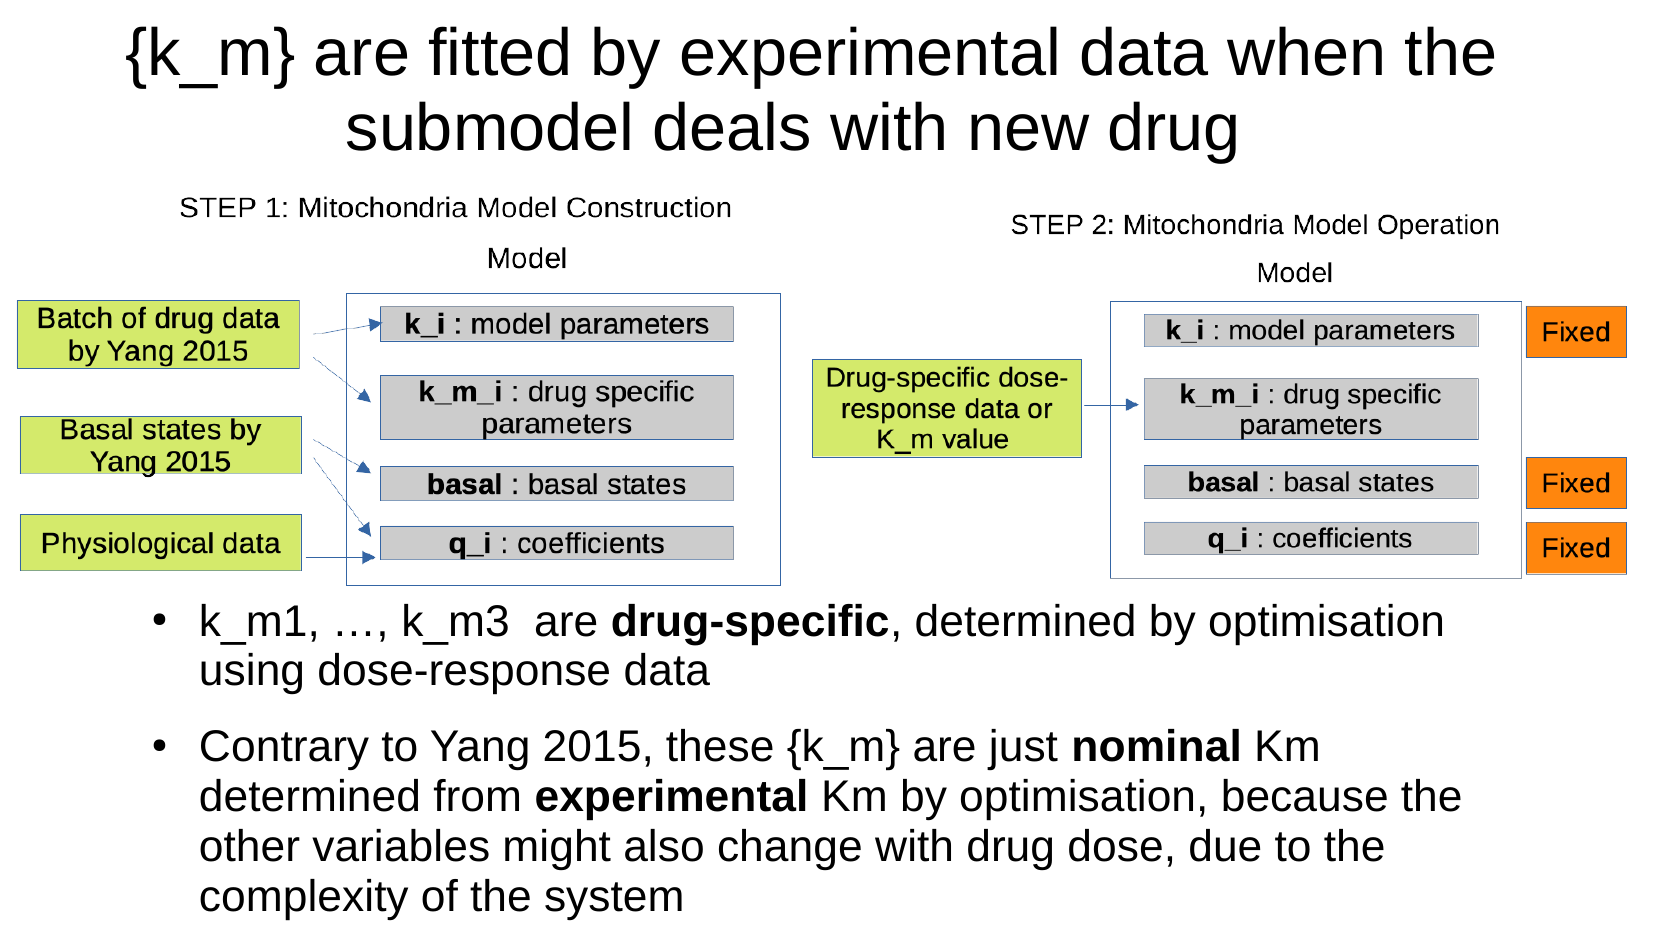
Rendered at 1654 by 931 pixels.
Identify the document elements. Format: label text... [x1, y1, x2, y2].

picture [0, 183, 792, 597]
list k_m1, …, k_m3 are drug-specific, determined by optimisation using dose-response data Contrary to Yang 2015, these {k_m} are just nominal Km determined from experimental Km by optimisation, because the other variables might also change with drug dose, due to the complexity of the system [135, 519, 1524, 922]
title {k_m} are fitted by experimental data when the submodel deals with new drug [29, 11, 1595, 168]
picture [803, 206, 1637, 591]
